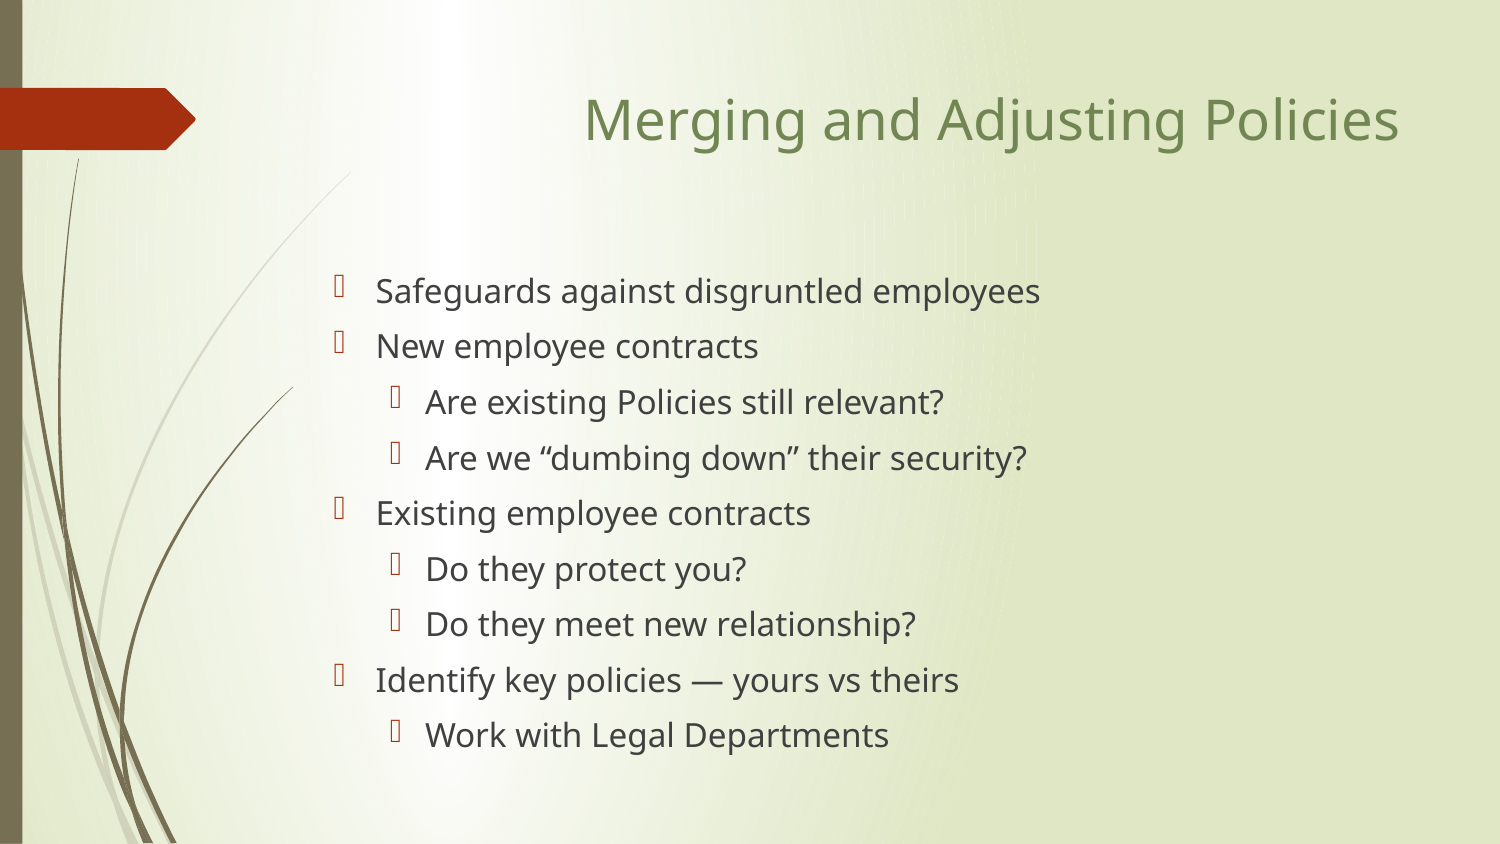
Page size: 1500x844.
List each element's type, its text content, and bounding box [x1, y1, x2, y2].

list Safeguards against disgruntled employees New employee contracts Are existing Policies still relevant? Are we “dumbing down” their security? Existing employee contracts Do they protect you? Do they meet new relationship? Identify key policies — yours vs theirs Work with Legal Departments [318, 262, 1416, 728]
title Merging and Adjusting Policies [319, 76, 1416, 235]
